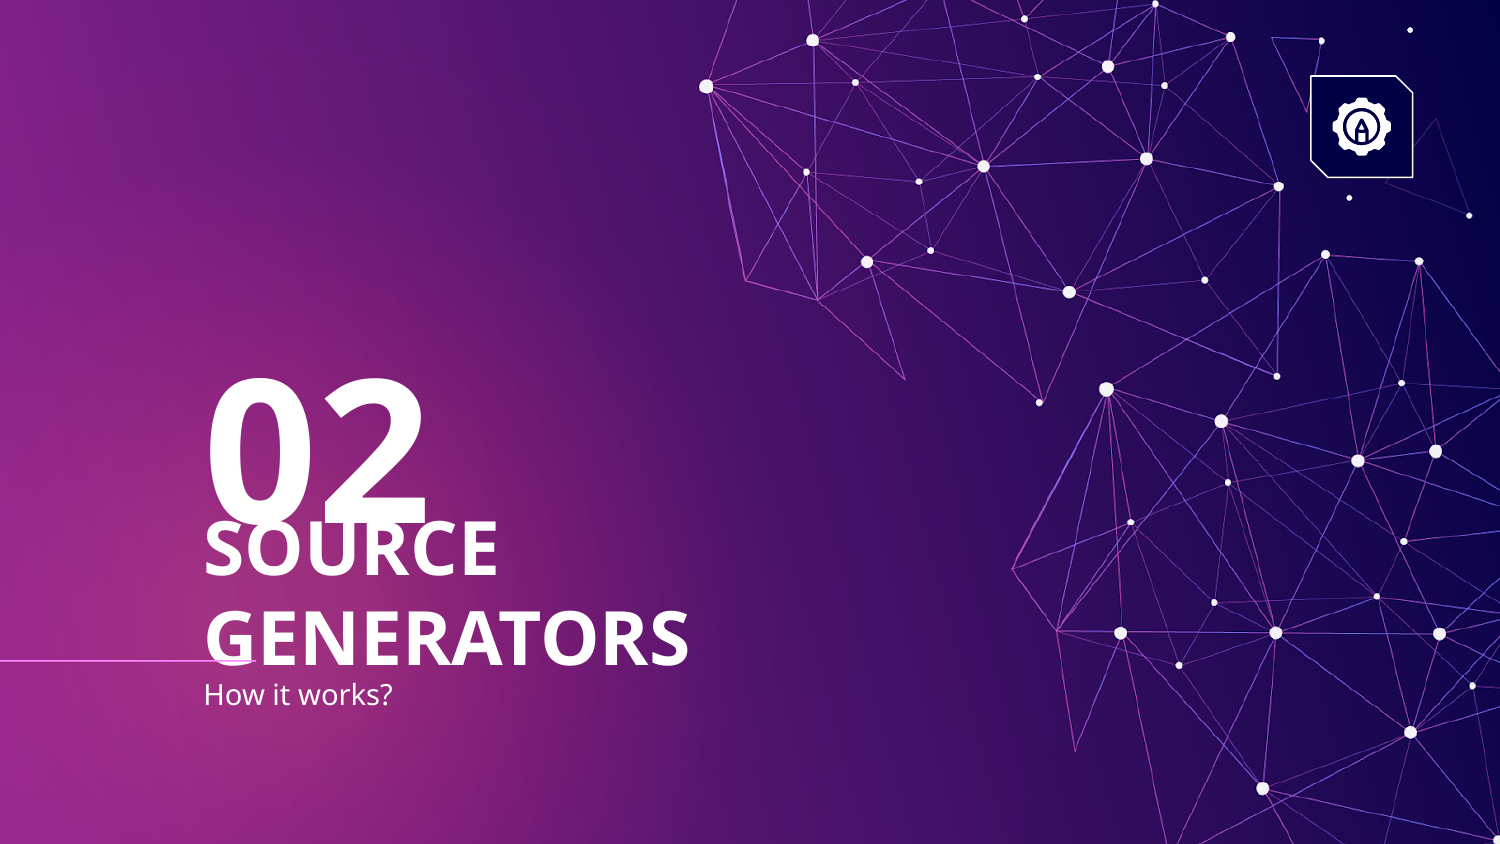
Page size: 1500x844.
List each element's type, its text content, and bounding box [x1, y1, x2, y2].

title SOURCE GENERATORS [188, 506, 1010, 674]
picture [0, 0, 1500, 844]
title 02 [188, 381, 678, 505]
text_box [1310, 76, 1413, 178]
subtitle How it works? [188, 660, 882, 749]
